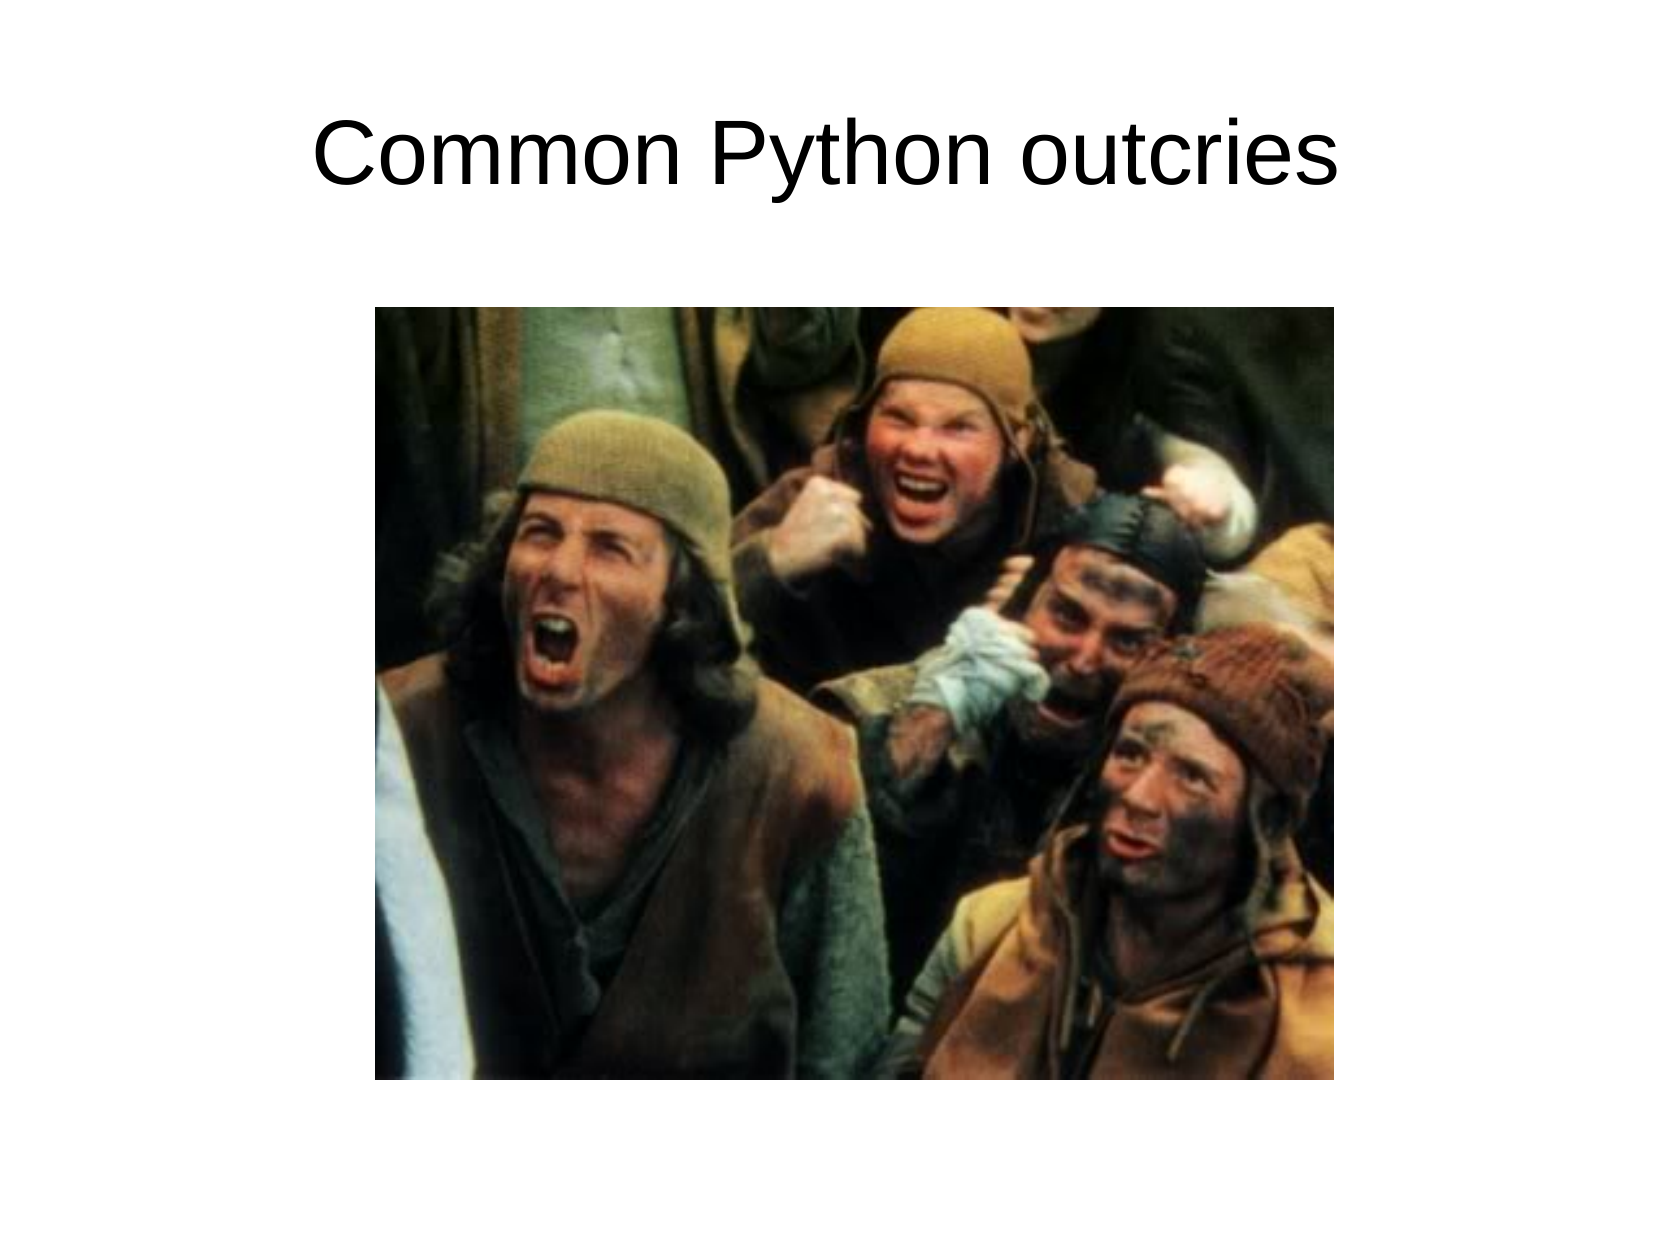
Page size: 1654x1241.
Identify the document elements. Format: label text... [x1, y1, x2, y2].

picture [375, 307, 1334, 1081]
title Common Python outcries [82, 49, 1571, 257]
